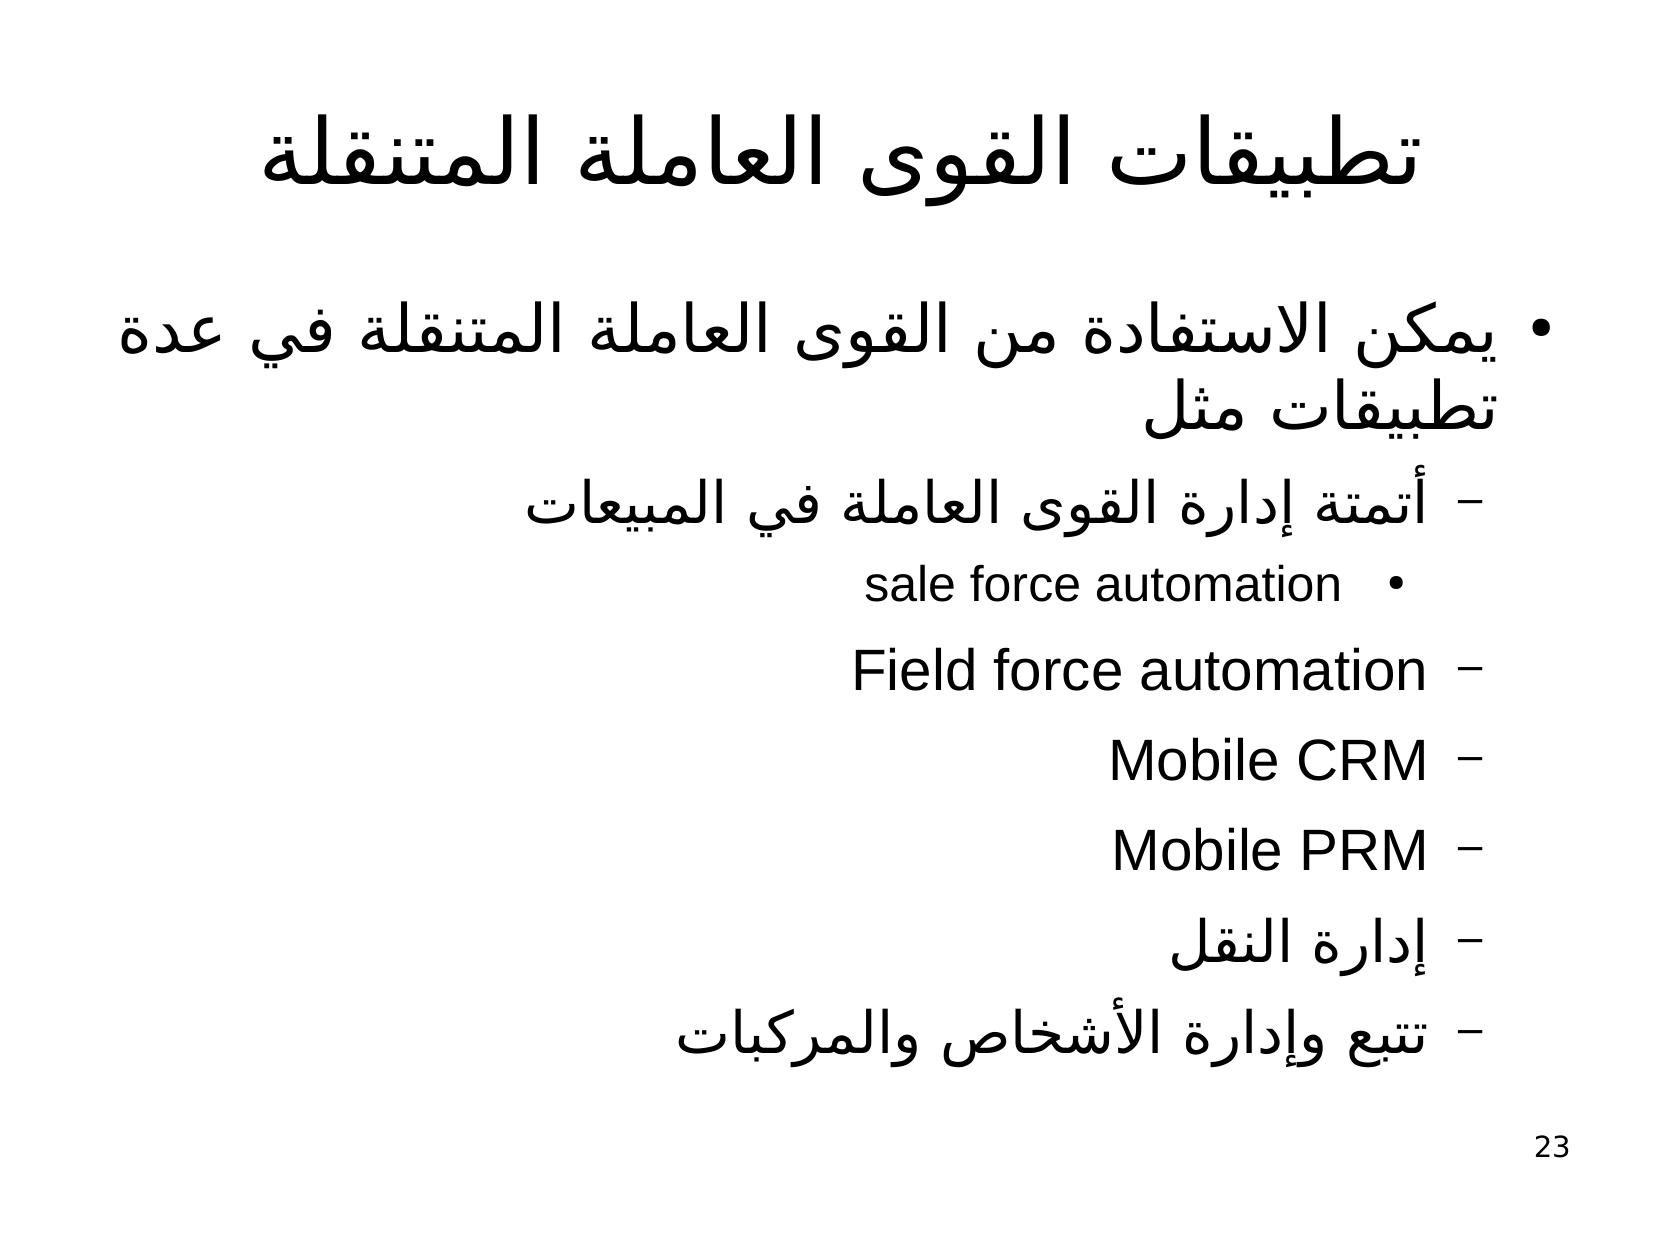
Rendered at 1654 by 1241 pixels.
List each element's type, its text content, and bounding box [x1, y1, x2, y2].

title تطبيقات القوى العاملة المتنقلة [82, 49, 1571, 257]
list يمكن الاستفادة من القوى العاملة المتنقلة في عدة تطبيقات مثل أتمتة إدارة القوى العاملة في المبيعات sale force automation Field force automation Mobile CRM Mobile PRM إدارة النقل تتبع وإدارة الأشخاص والمركبات [82, 290, 1571, 1111]
